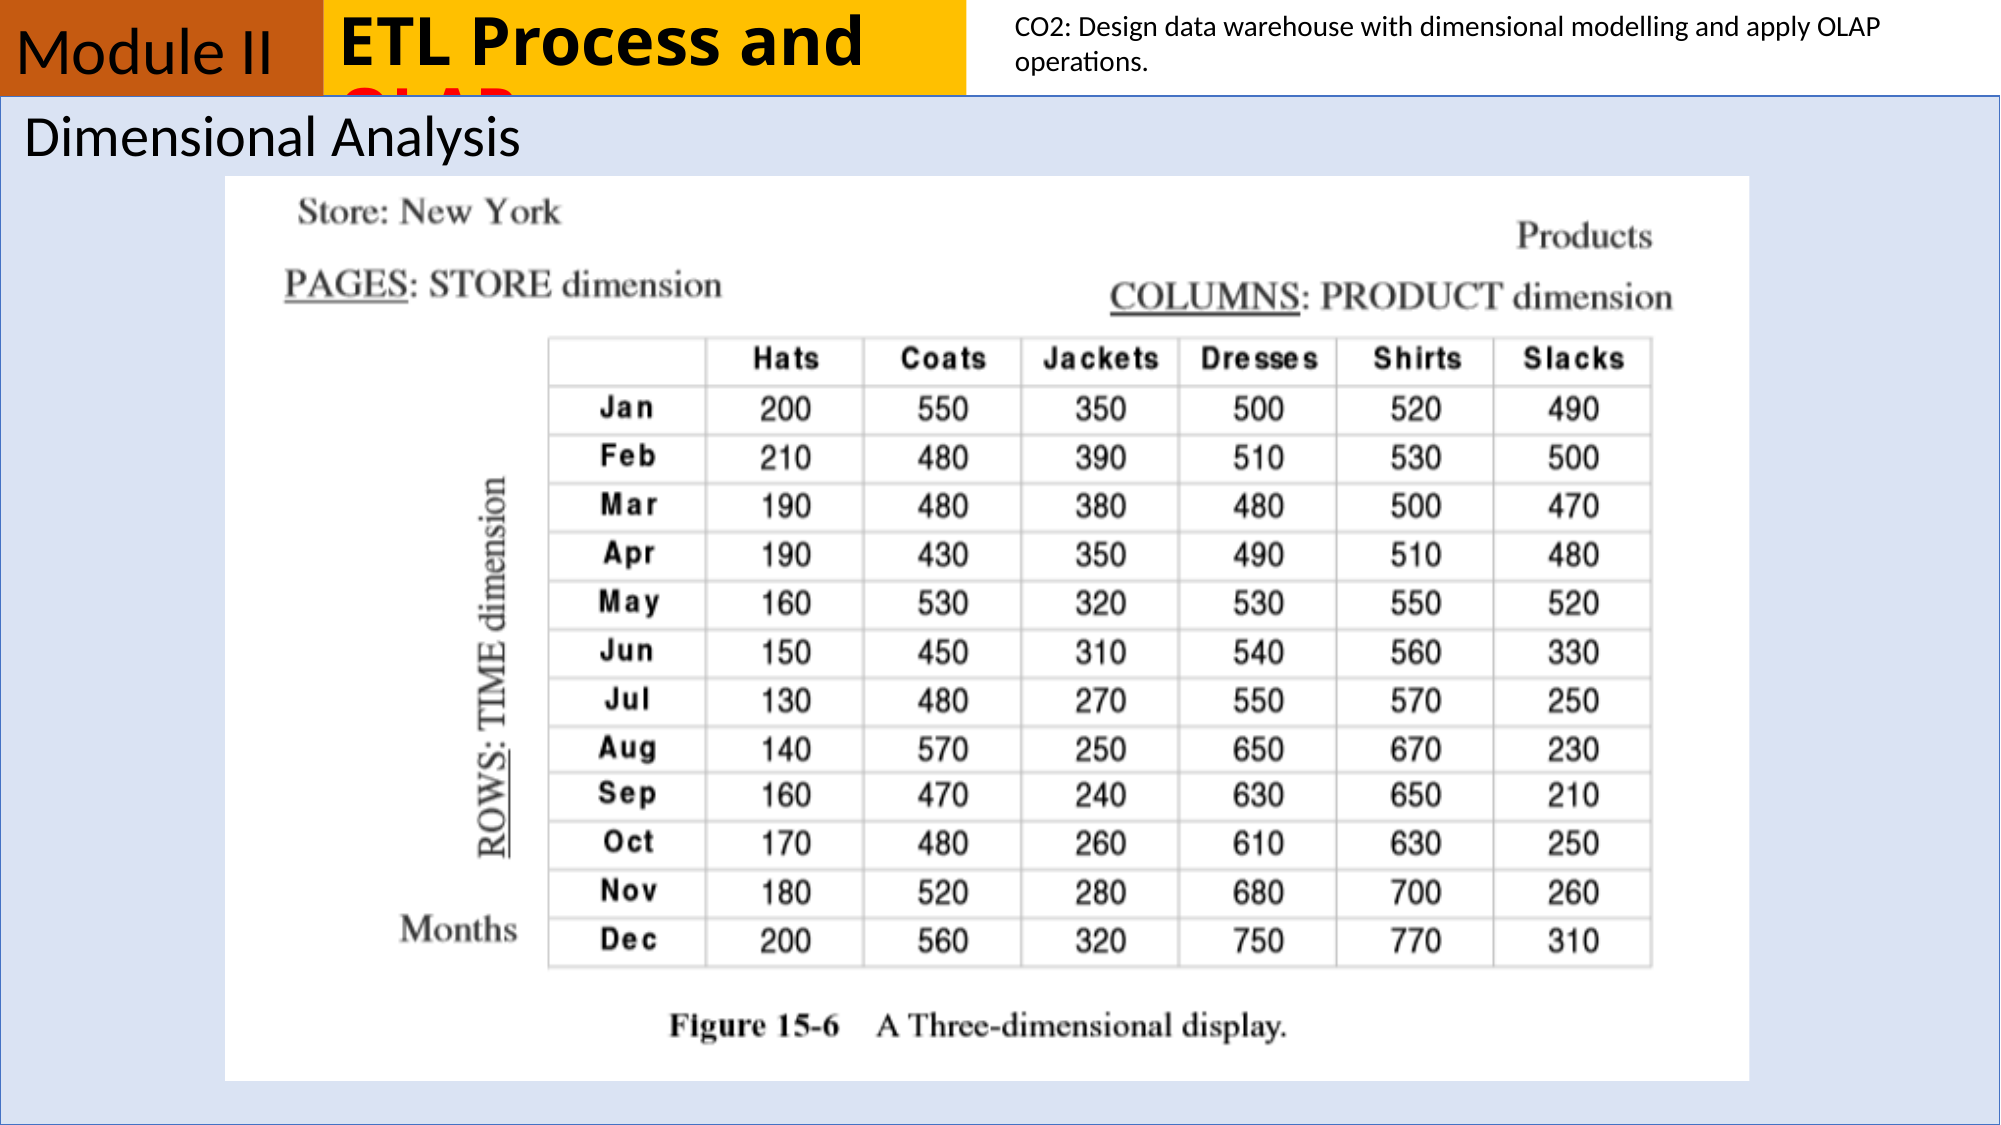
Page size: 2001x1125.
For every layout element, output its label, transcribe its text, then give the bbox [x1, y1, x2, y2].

text_box CO2: Design data warehouse with dimensional modelling and apply OLAP operations. [999, 0, 2000, 122]
text_box Dimensional Analysis [9, 90, 842, 177]
title ETL Process and OLAP: [324, 0, 967, 95]
subtitle [0, 95, 2000, 1125]
picture [225, 176, 1750, 1081]
text_box Module II [0, 0, 324, 96]
